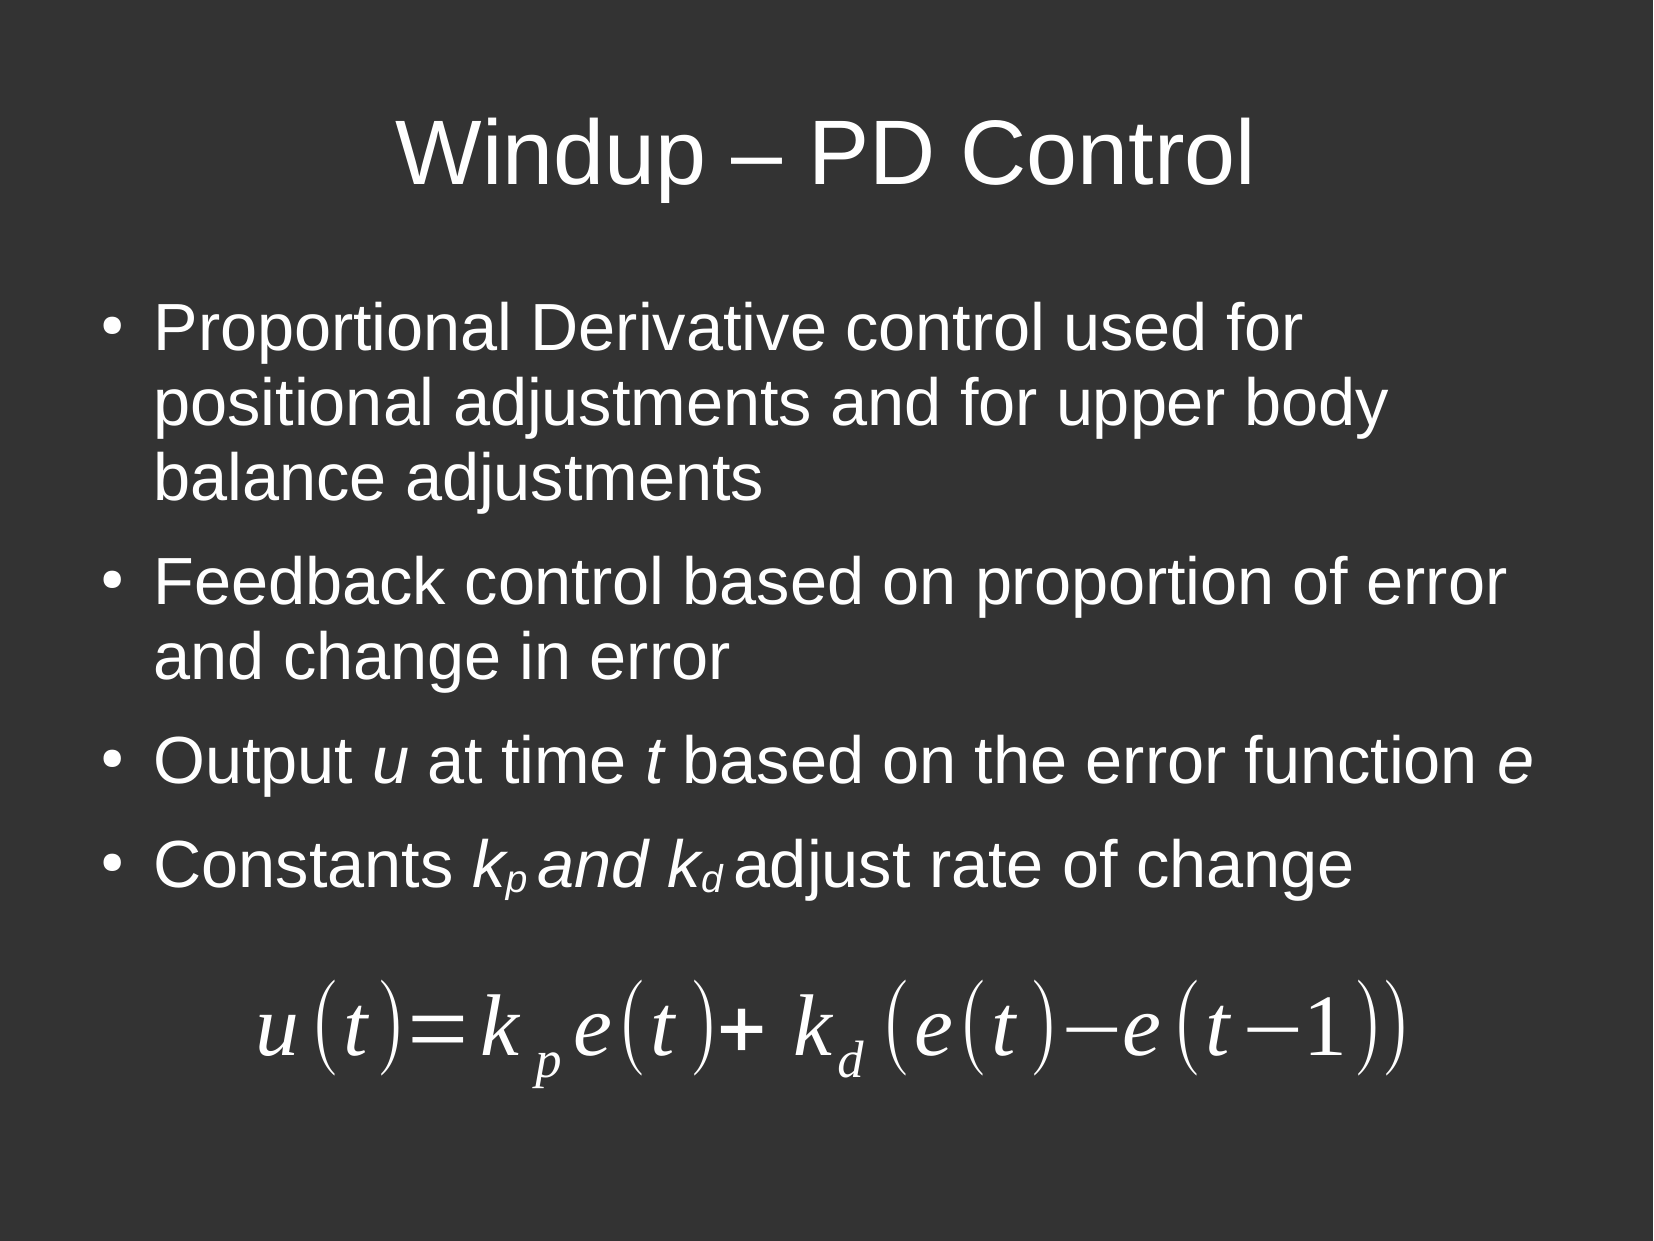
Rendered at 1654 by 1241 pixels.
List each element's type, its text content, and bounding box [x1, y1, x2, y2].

list Proportional Derivative control used for positional adjustments and for upper body balance adjustments Feedback control based on proportion of error and change in error Output u at time t based on the error function e Constants kp and kd adjust rate of change [82, 290, 1571, 1109]
chart [233, 979, 1434, 1092]
title Windup – PD Control [82, 49, 1571, 257]
